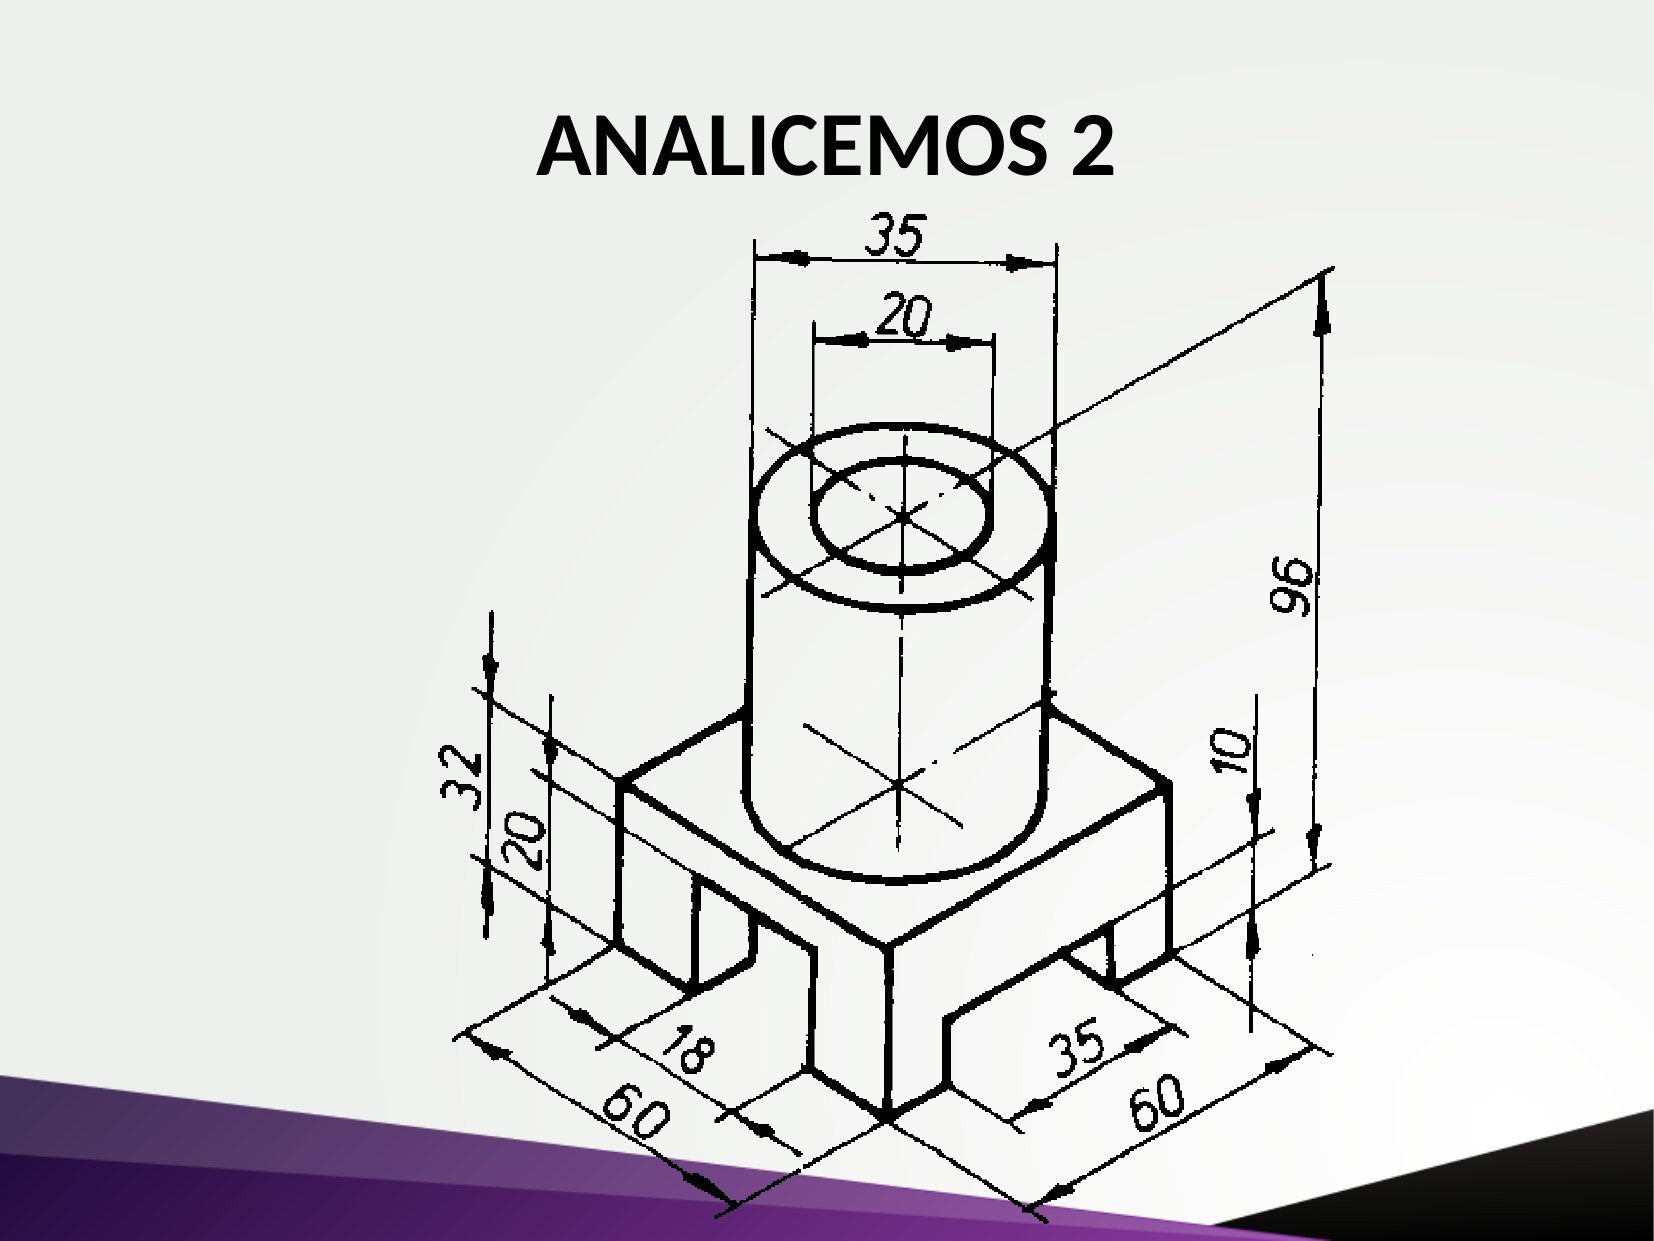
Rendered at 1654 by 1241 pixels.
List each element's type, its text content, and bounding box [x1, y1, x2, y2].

picture [0, 0, 1654, 1241]
title ANALICEMOS 2 [70, 45, 1583, 261]
